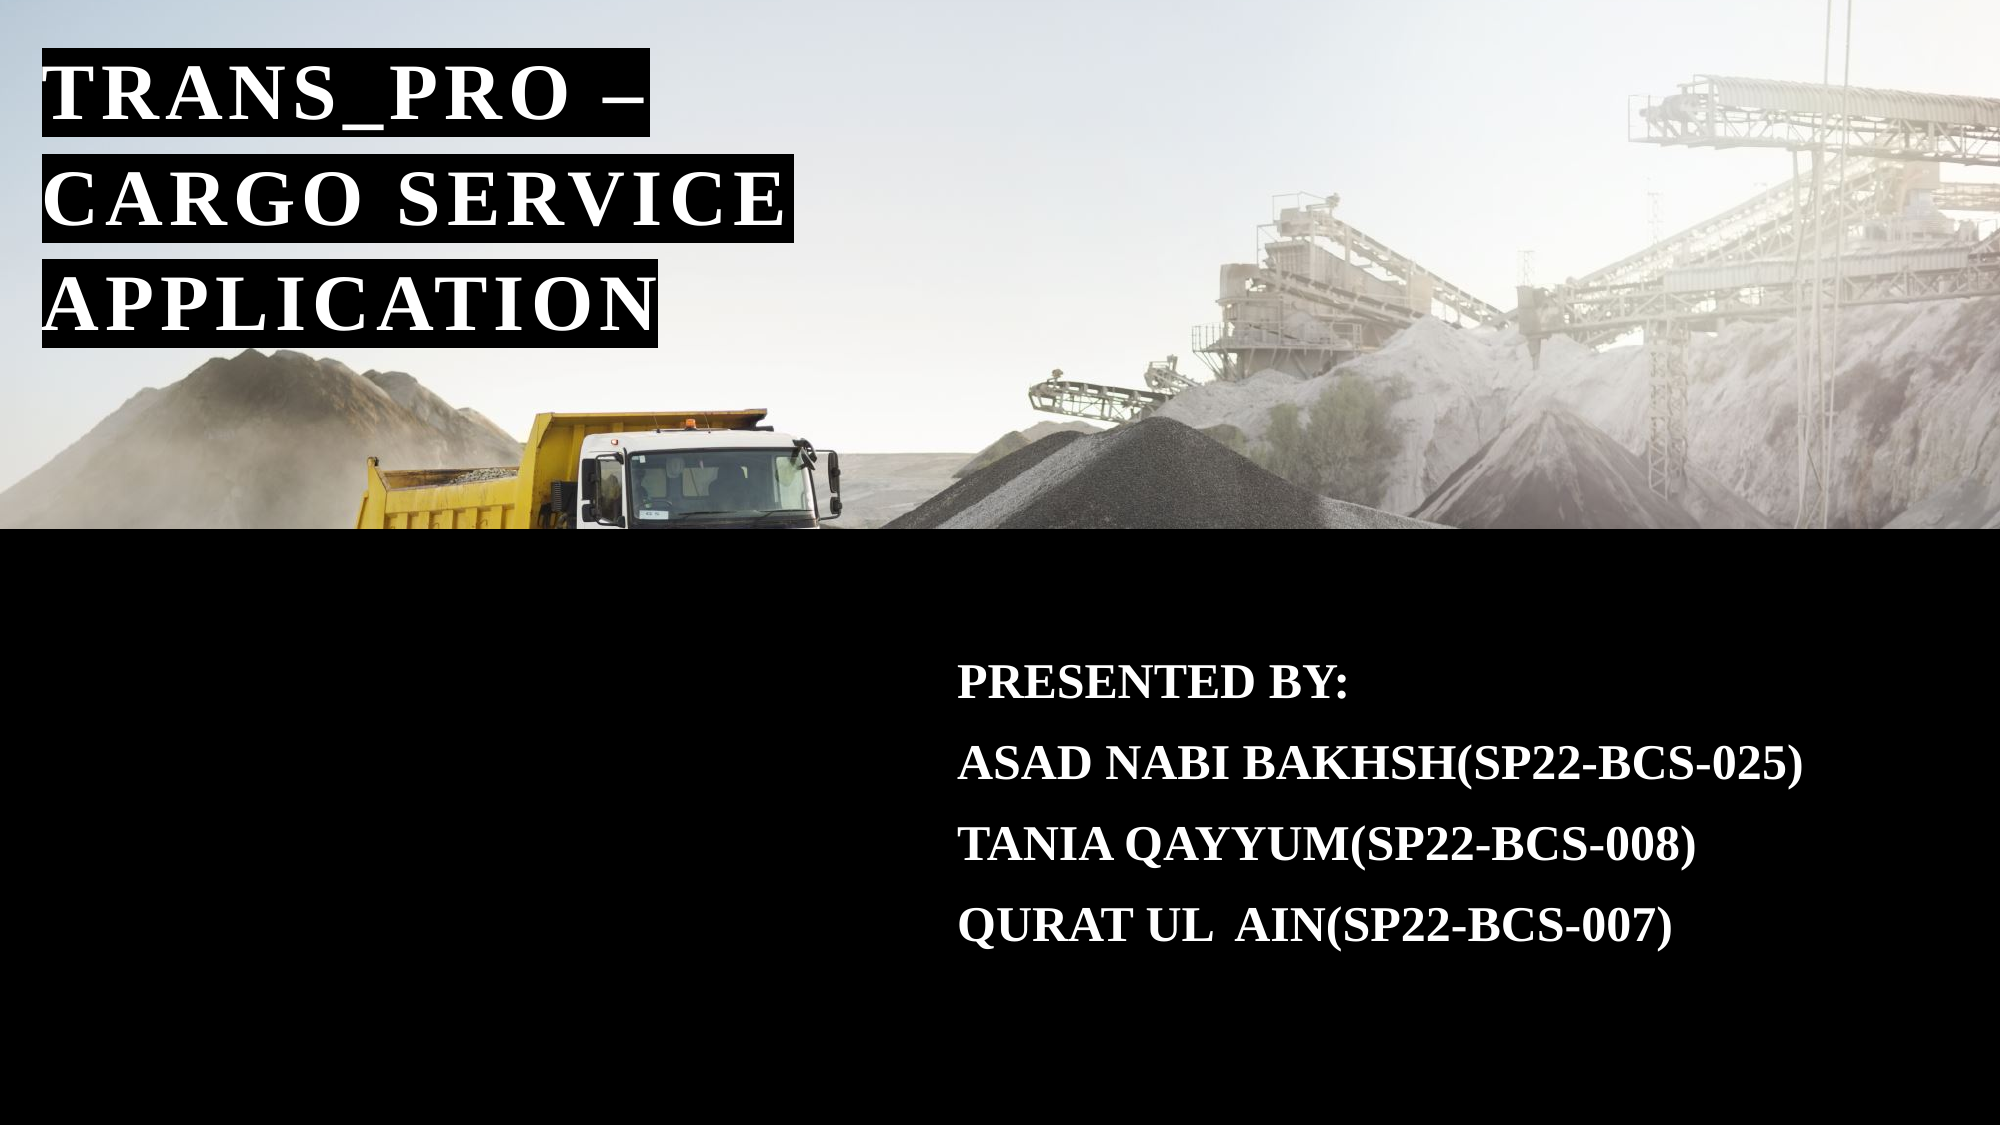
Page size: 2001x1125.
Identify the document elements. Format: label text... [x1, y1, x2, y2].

picture [0, 0, 2000, 530]
text_box [0, 530, 2000, 1125]
title Trans_Pro –Cargo service application [26, 22, 940, 355]
subtitle PRESENTED BY: ASAD NABI BAKHSH(SP22-BCS-025) TANIA QAYYUM(SP22-BCS-008) QURAT UL AIN(SP22-BCS-007) [941, 641, 2000, 998]
